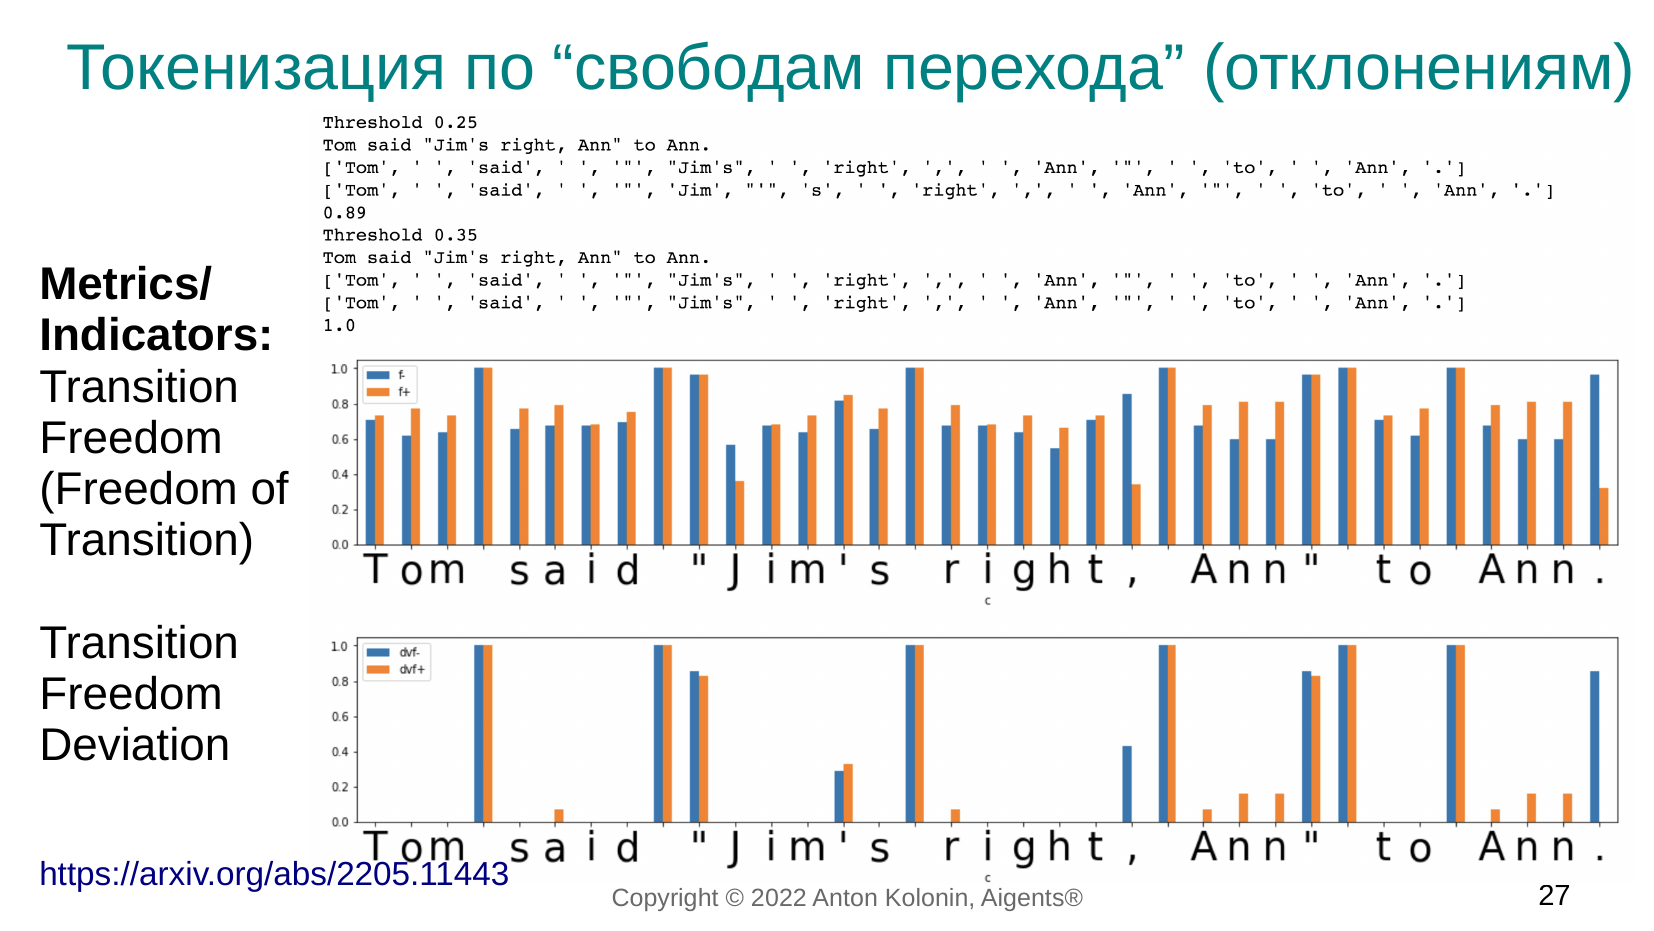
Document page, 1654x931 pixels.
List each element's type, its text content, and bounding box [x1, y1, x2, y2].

text_box https://arxiv.org/abs/2205.11443 [24, 848, 526, 901]
text_box Metrics/ Indicators: Transition Freedom (Freedom of Transition) Transition Freedom Deviation [24, 250, 309, 848]
picture [309, 108, 1637, 885]
text_box Токенизация по “свободам перехода” (отклонениям) [0, 0, 1653, 135]
